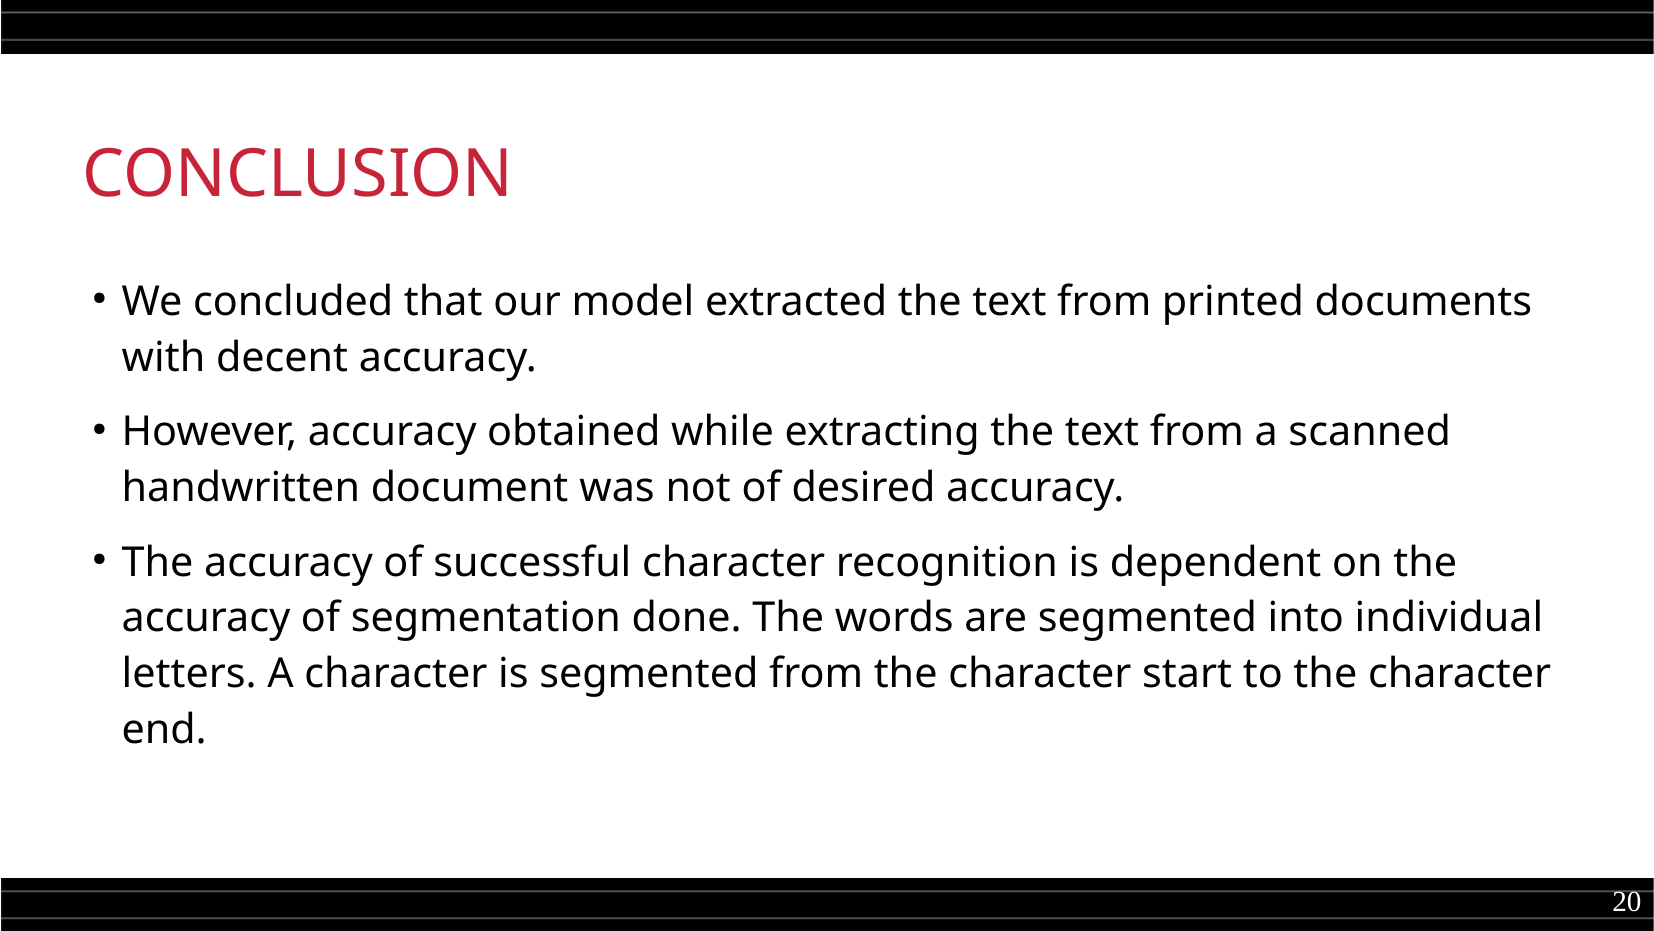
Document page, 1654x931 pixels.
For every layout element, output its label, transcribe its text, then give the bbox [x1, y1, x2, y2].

picture [1, 878, 1654, 931]
title CONCLUSION [82, 92, 1571, 249]
list We concluded that our model extracted the text from printed documents with decent accuracy. However, accuracy obtained while extracting the text from a scanned handwritten document was not of desired accuracy. The accuracy of successful character recognition is dependent on the accuracy of segmentation done. The words are segmented into individual letters. A character is segmented from the character start to the character end. [82, 271, 1571, 758]
picture [1, 0, 1654, 54]
